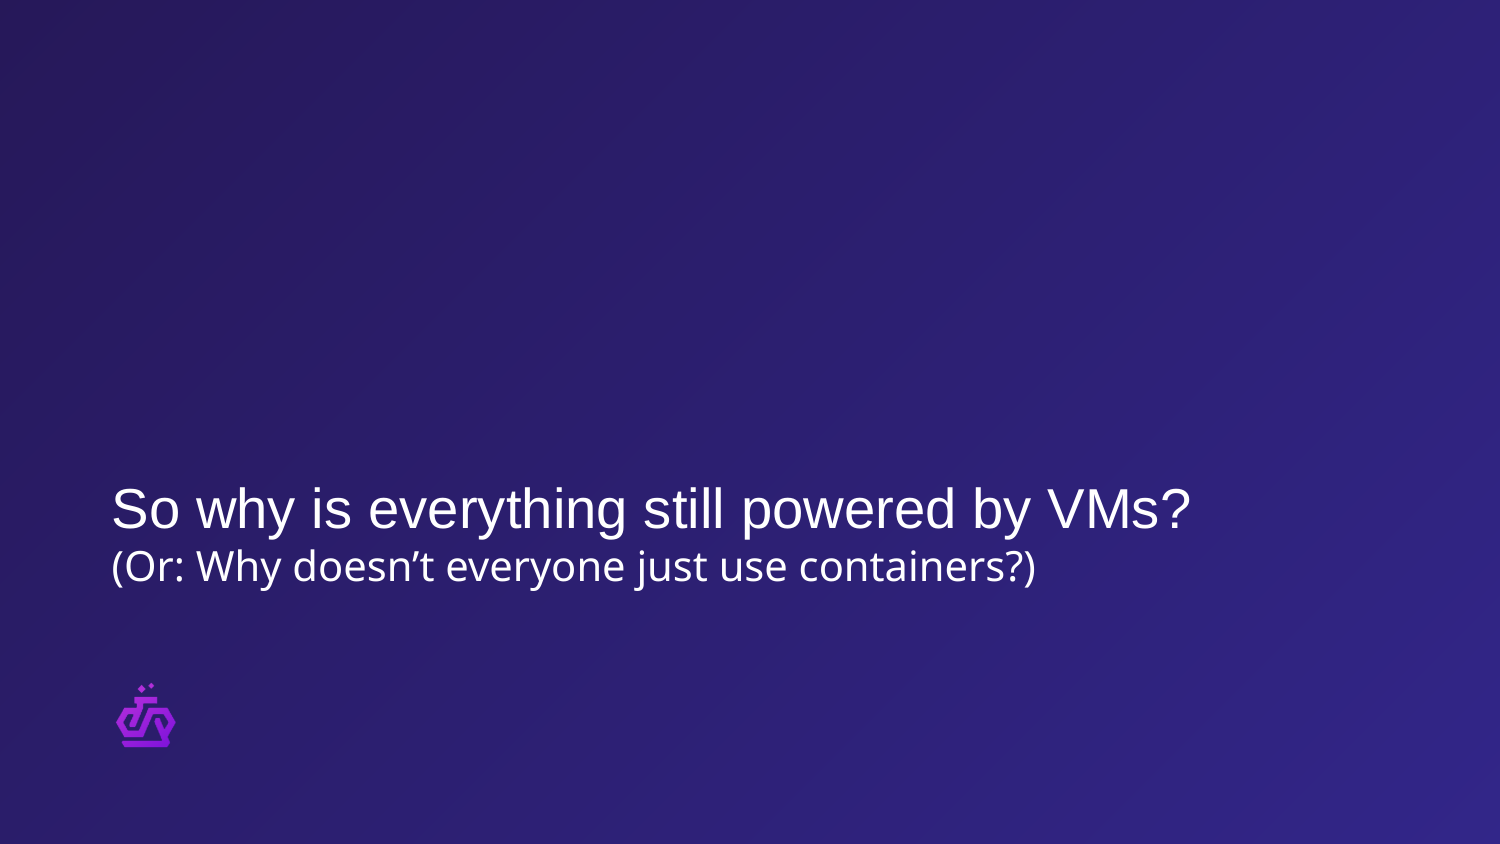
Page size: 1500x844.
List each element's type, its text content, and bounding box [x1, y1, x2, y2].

picture [96, 661, 188, 773]
text_box So why is everything still powered by VMs? (Or: Why doesn’t everyone just use containers?) [96, 465, 1419, 598]
